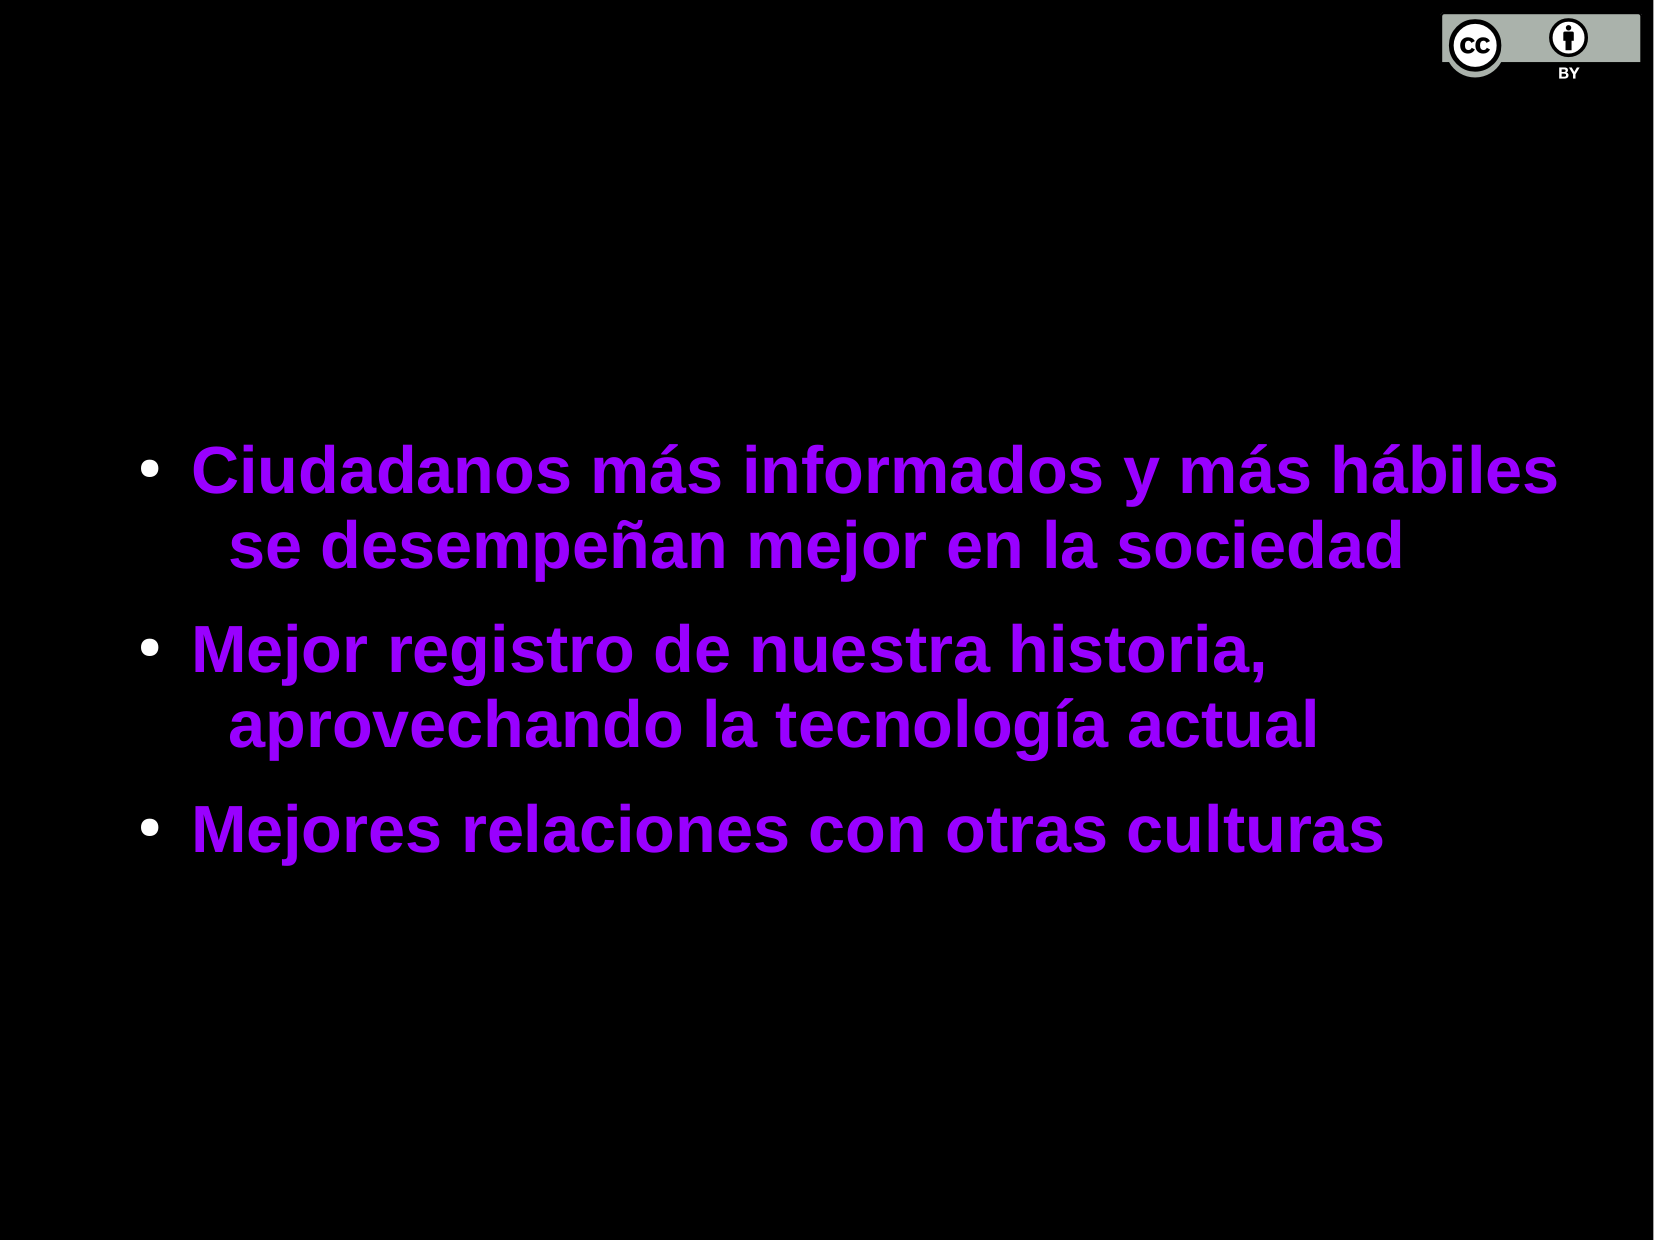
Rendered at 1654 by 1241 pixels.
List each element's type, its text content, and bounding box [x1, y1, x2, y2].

list Ciudadanos más informados y más hábiles se desempeñan mejor en la sociedad Mejor registro de nuestra historia, aprovechando la tecnología actual Mejores relaciones con otras culturas [82, 290, 1571, 1010]
picture [1440, 12, 1642, 83]
